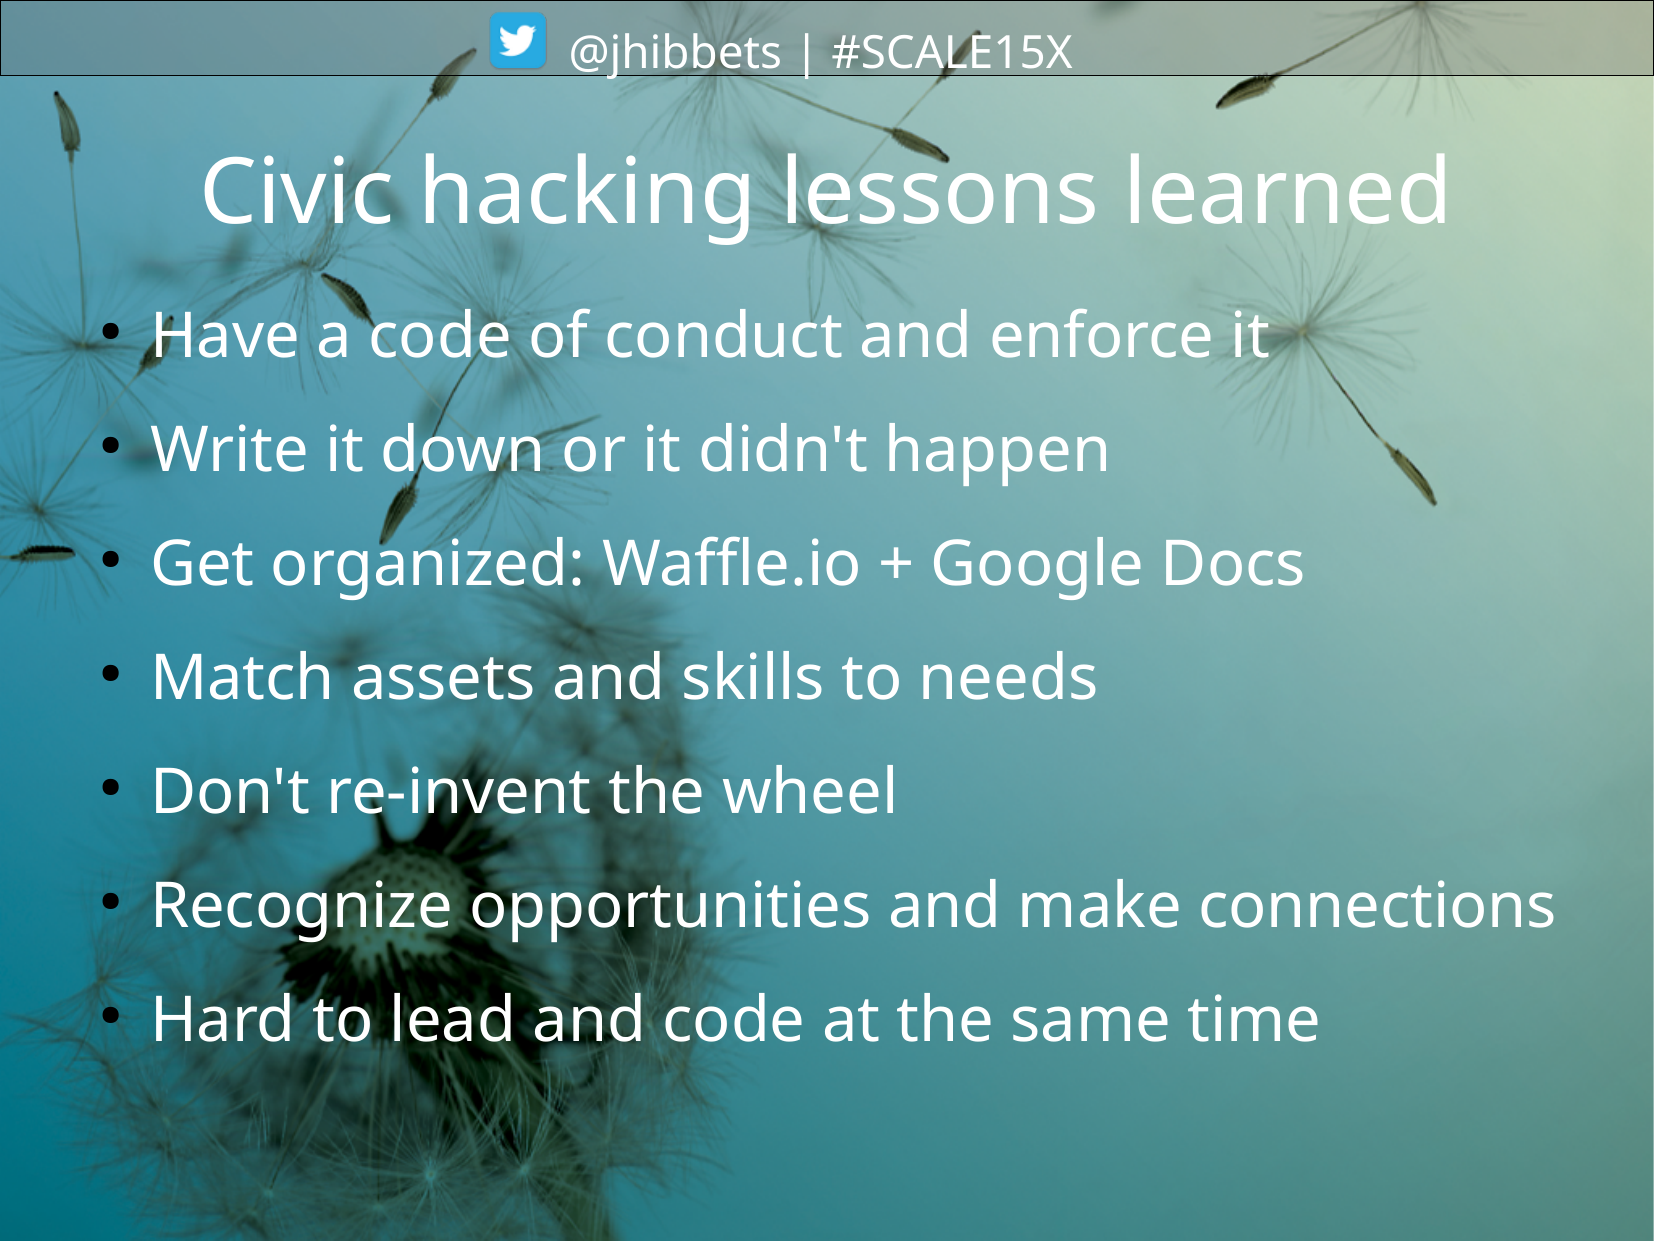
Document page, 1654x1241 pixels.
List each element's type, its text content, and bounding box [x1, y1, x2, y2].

picture [488, 11, 549, 72]
title Civic hacking lessons learned [82, 84, 1571, 290]
picture [0, 76, 1654, 1241]
list Have a code of conduct and enforce it Write it down or it didn't happen Get organized: Waffle.io + Google Docs Match assets and skills to needs Don't re-invent the wheel Recognize opportunities and make connections Hard to lead and code at the same time [82, 290, 1571, 1109]
